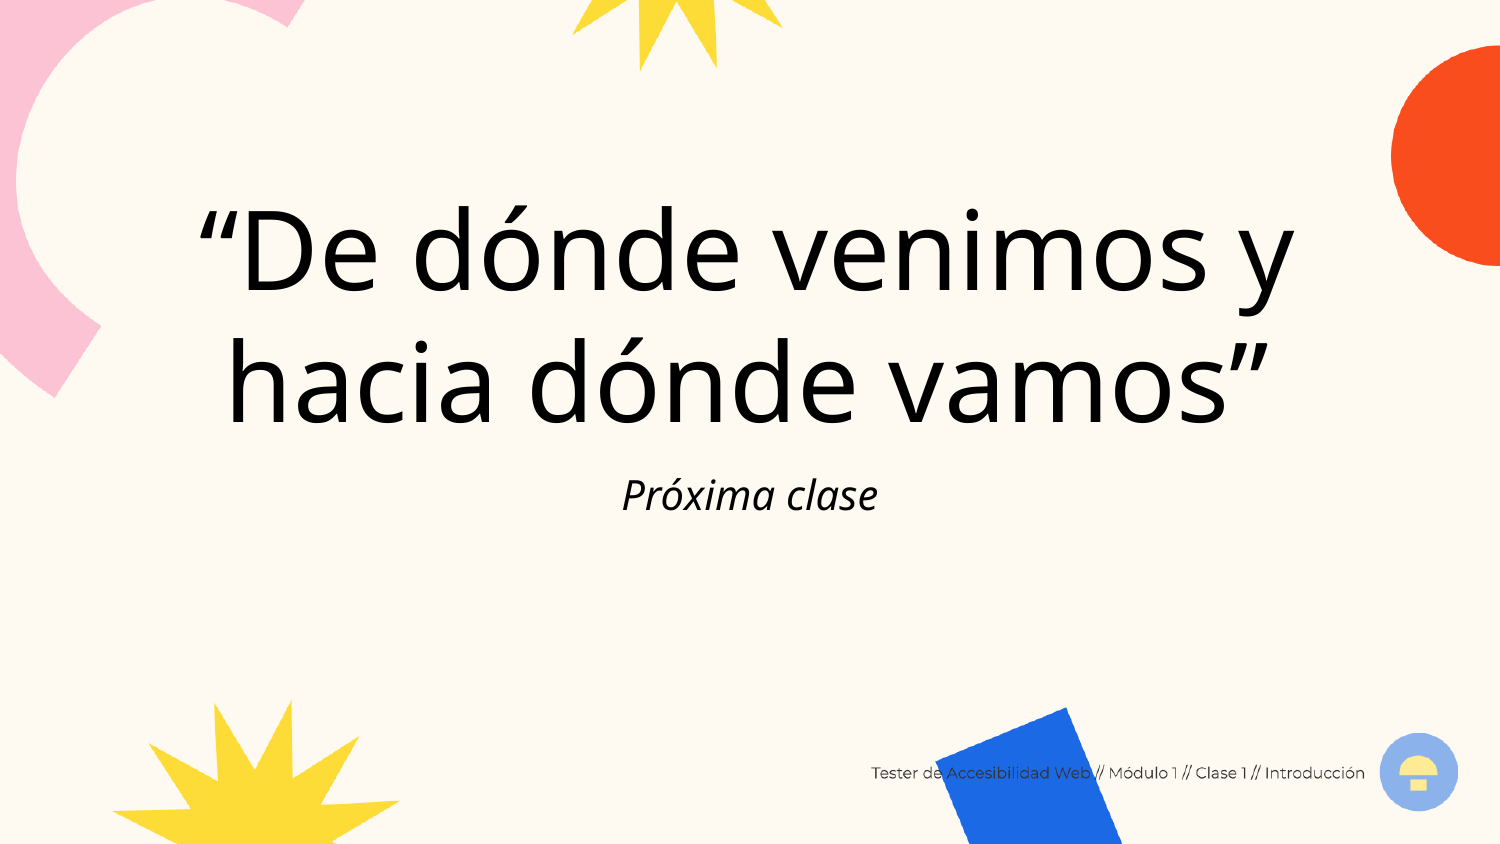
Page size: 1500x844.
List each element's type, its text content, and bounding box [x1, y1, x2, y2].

text_box “De dónde venimos y hacia dónde vamos” [34, 164, 1461, 460]
text_box Próxima clase [307, 460, 1193, 535]
picture [0, 0, 1500, 844]
